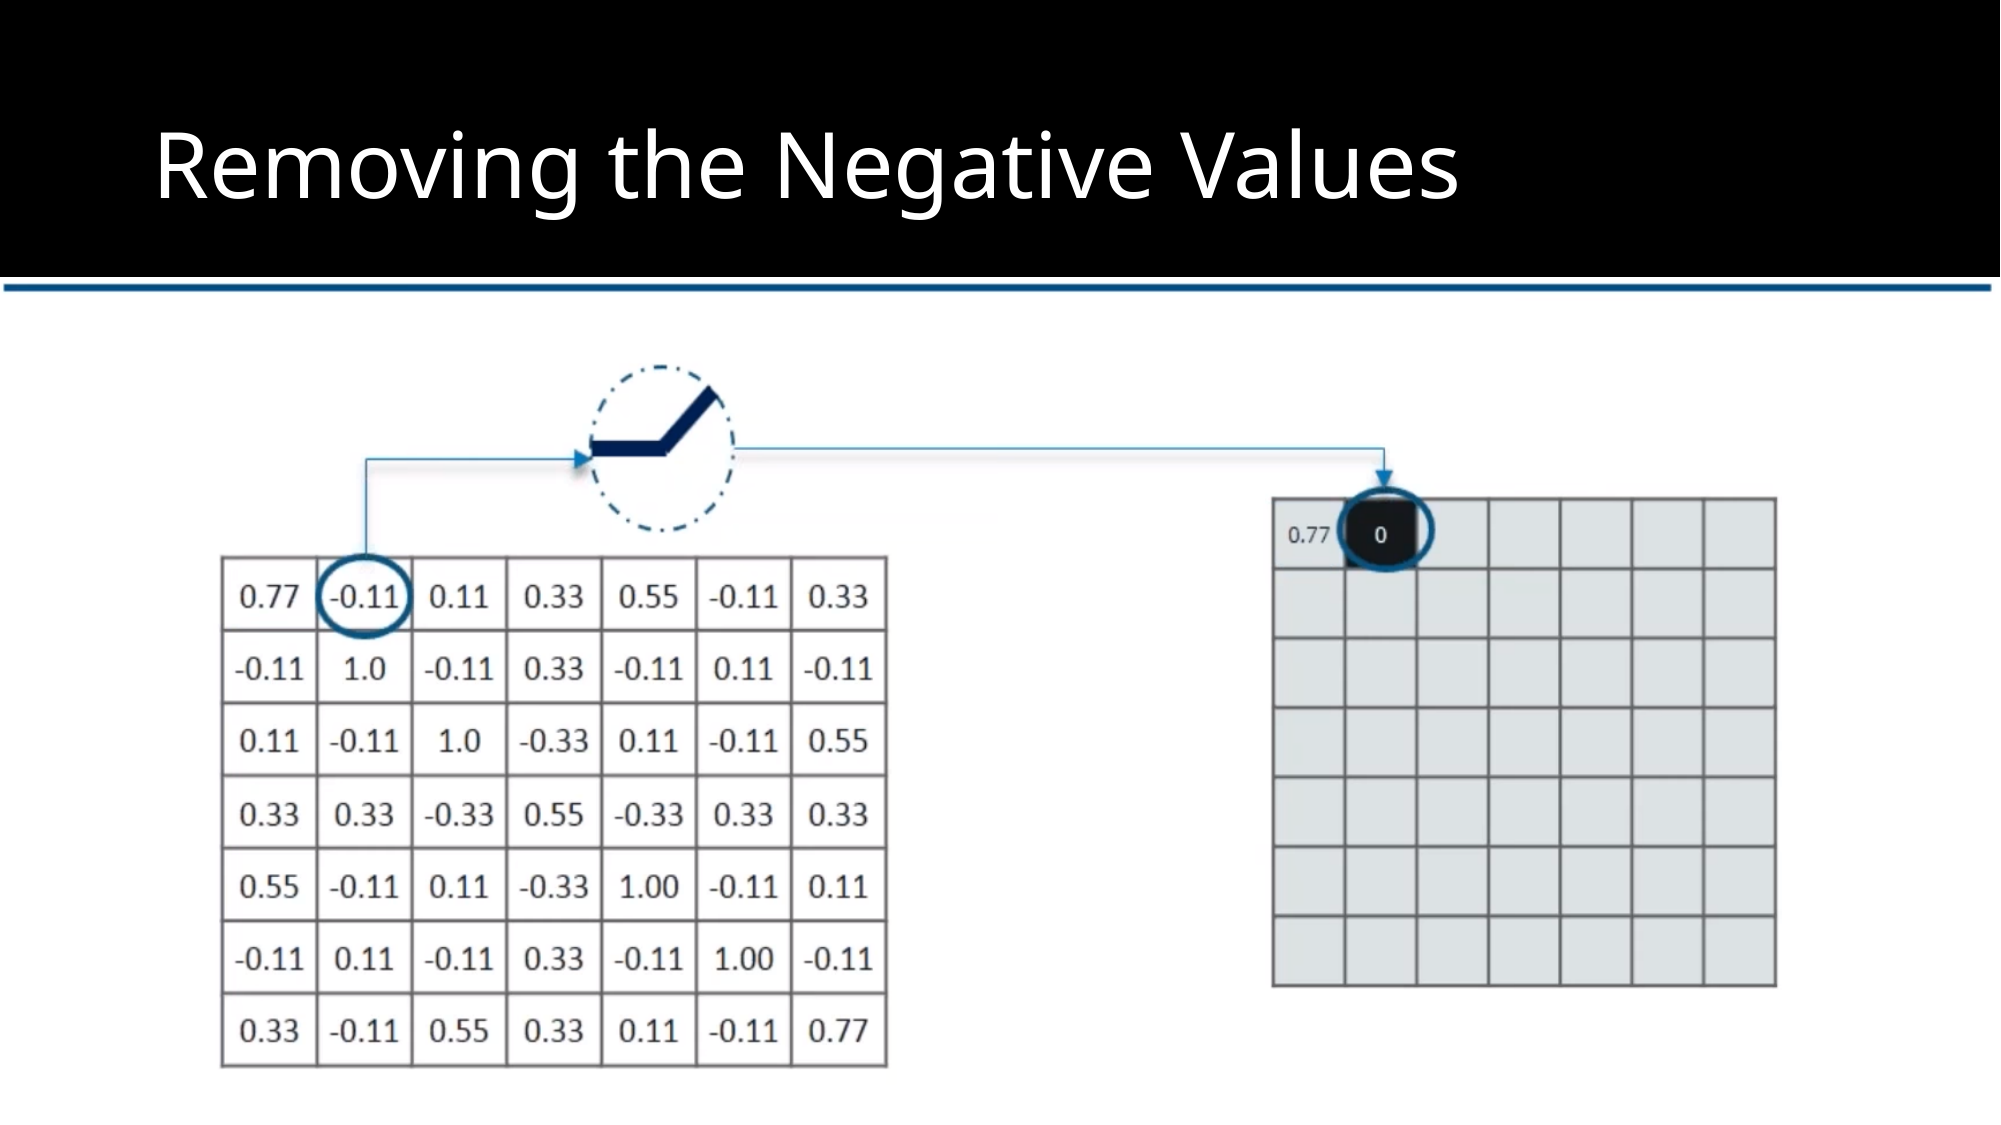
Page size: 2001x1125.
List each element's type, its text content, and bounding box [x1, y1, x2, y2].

picture [0, 277, 2000, 1125]
text_box Removing the Negative Values [137, 59, 1863, 278]
